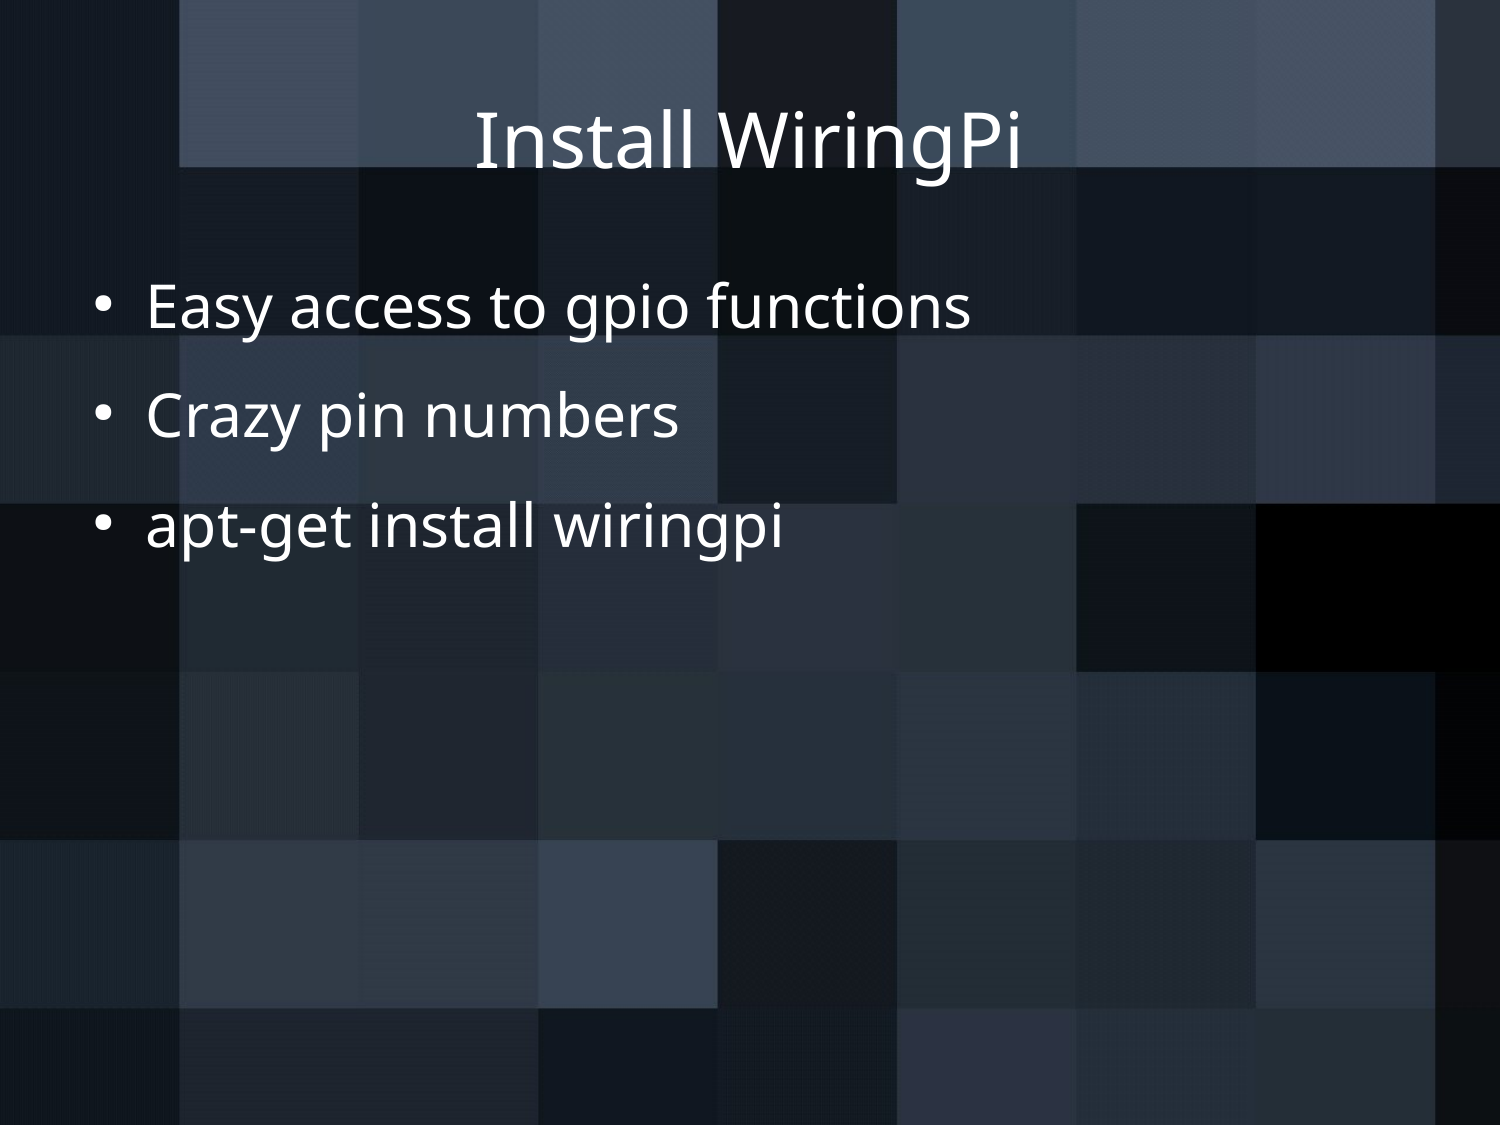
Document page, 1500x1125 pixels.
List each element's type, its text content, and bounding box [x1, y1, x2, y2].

list Easy access to gpio functions Crazy pin numbers apt-get install wiringpi [75, 263, 1425, 916]
picture [0, 0, 1500, 1125]
title Install WiringPi [75, 44, 1425, 233]
